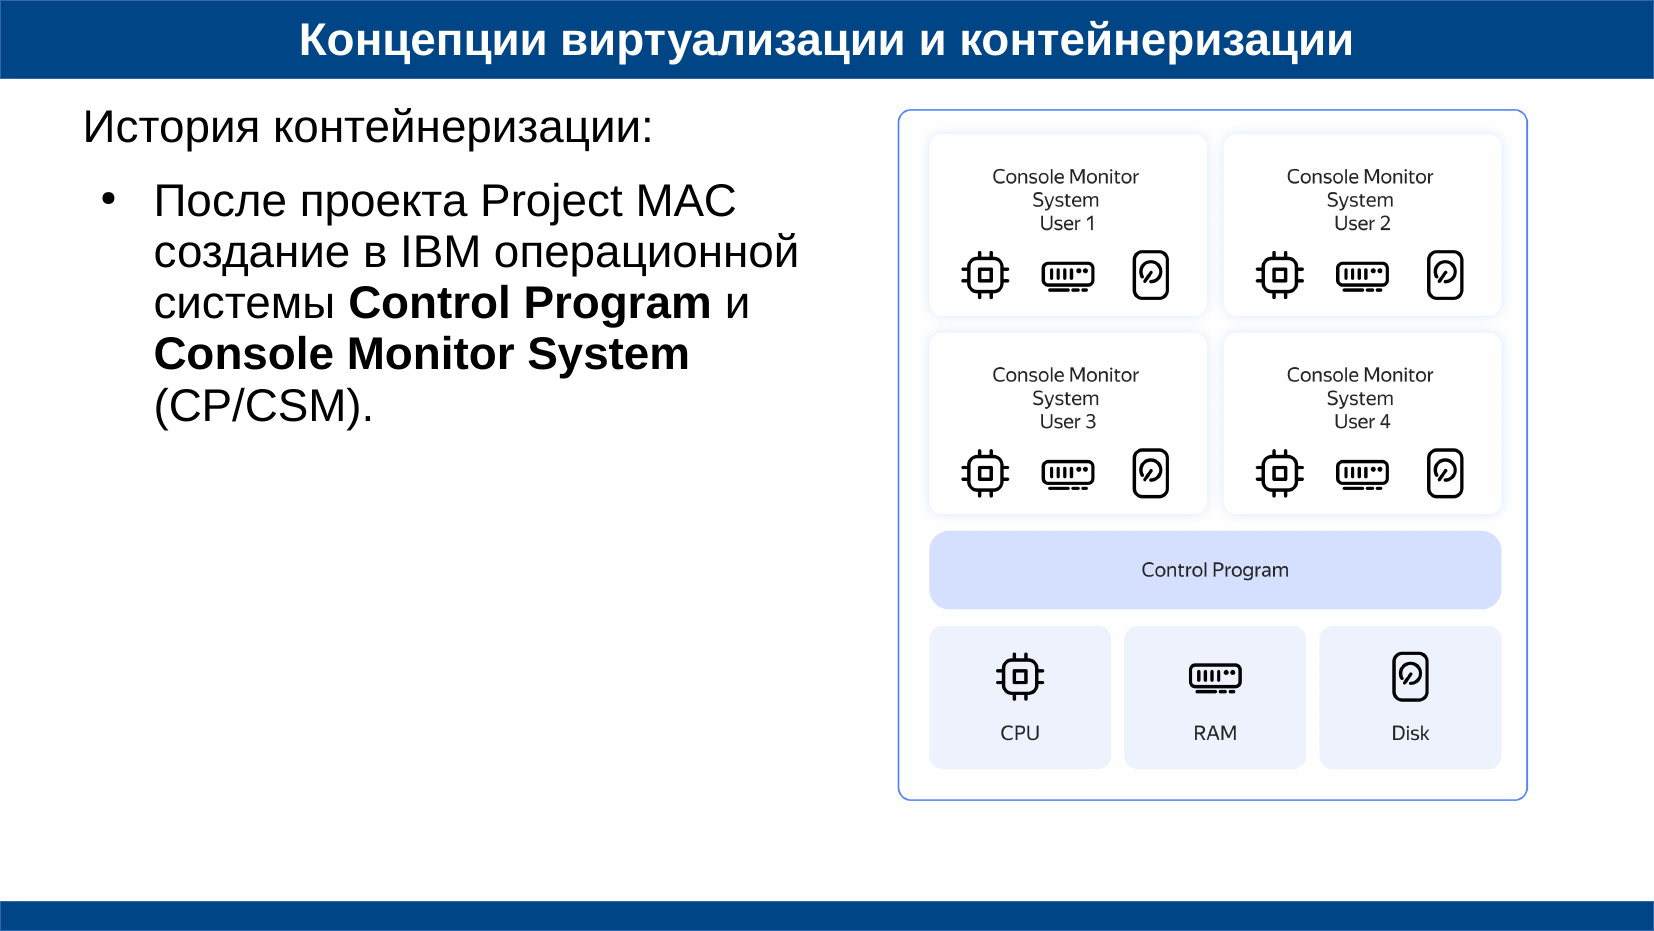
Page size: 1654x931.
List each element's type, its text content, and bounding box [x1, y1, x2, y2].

list История контейнеризации: После проекта Project MAC создание в IBM операционной системы Control Program и Console Monitor System (CP/CSM). [82, 101, 809, 641]
picture [883, 101, 1534, 811]
title Концепции виртуализации и контейнеризации [0, 0, 1654, 79]
